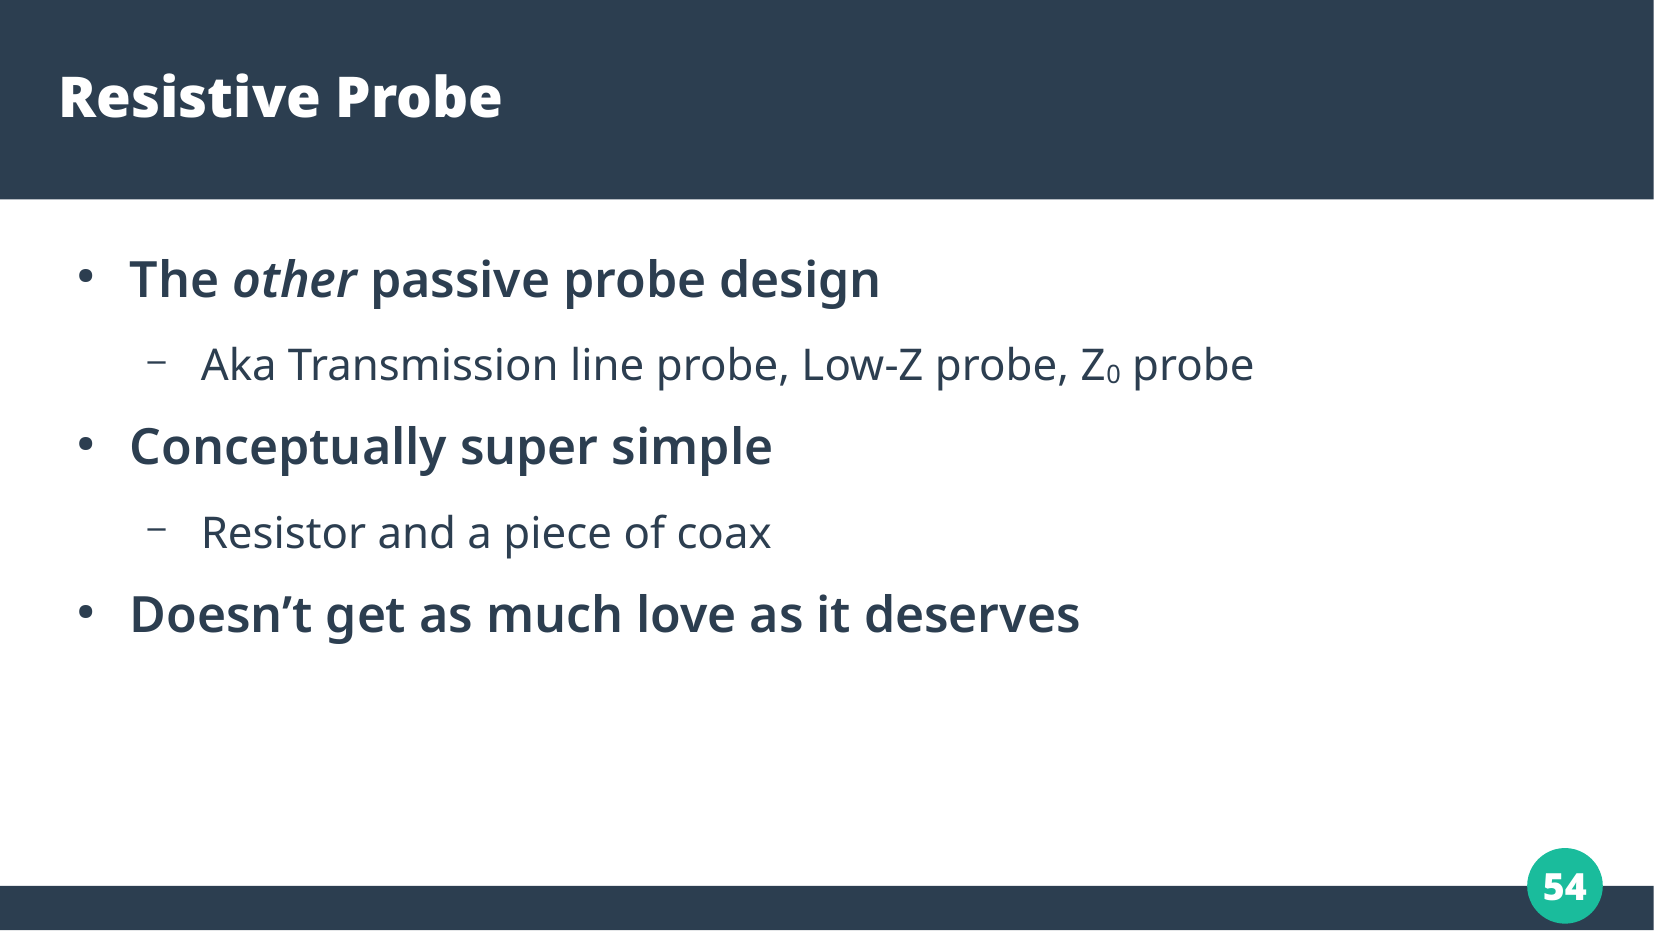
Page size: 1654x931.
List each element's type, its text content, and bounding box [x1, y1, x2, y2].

list The other passive probe design Aka Transmission line probe, Low-Z probe, Z0 probe Conceptually super simple Resistor and a piece of coax Doesn’t get as much love as it deserves [59, 243, 1595, 864]
title Resistive Probe [59, 37, 1595, 155]
